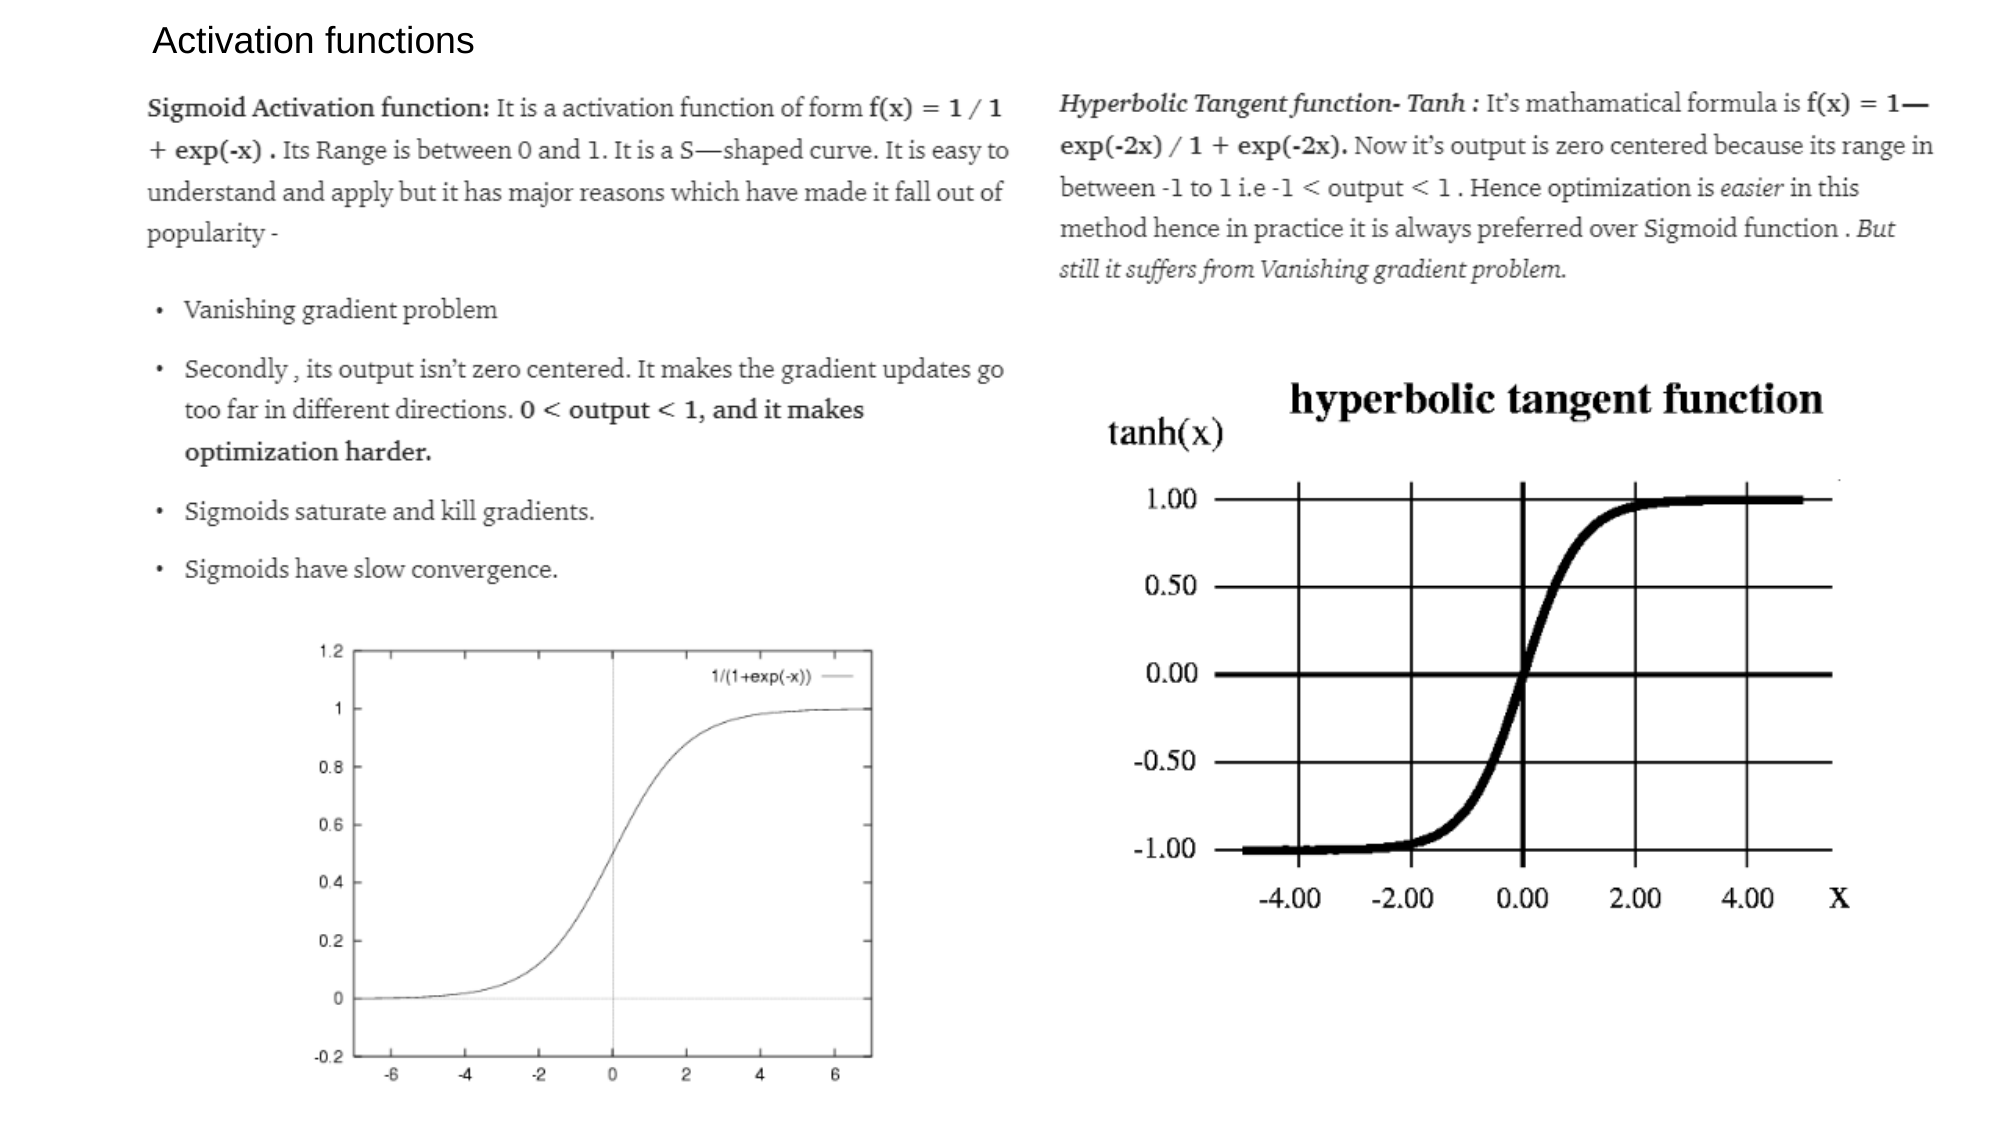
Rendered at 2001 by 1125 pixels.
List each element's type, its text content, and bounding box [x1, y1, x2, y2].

picture [137, 76, 1018, 1116]
picture [1047, 76, 1958, 963]
title Activation functions [137, 0, 1863, 77]
